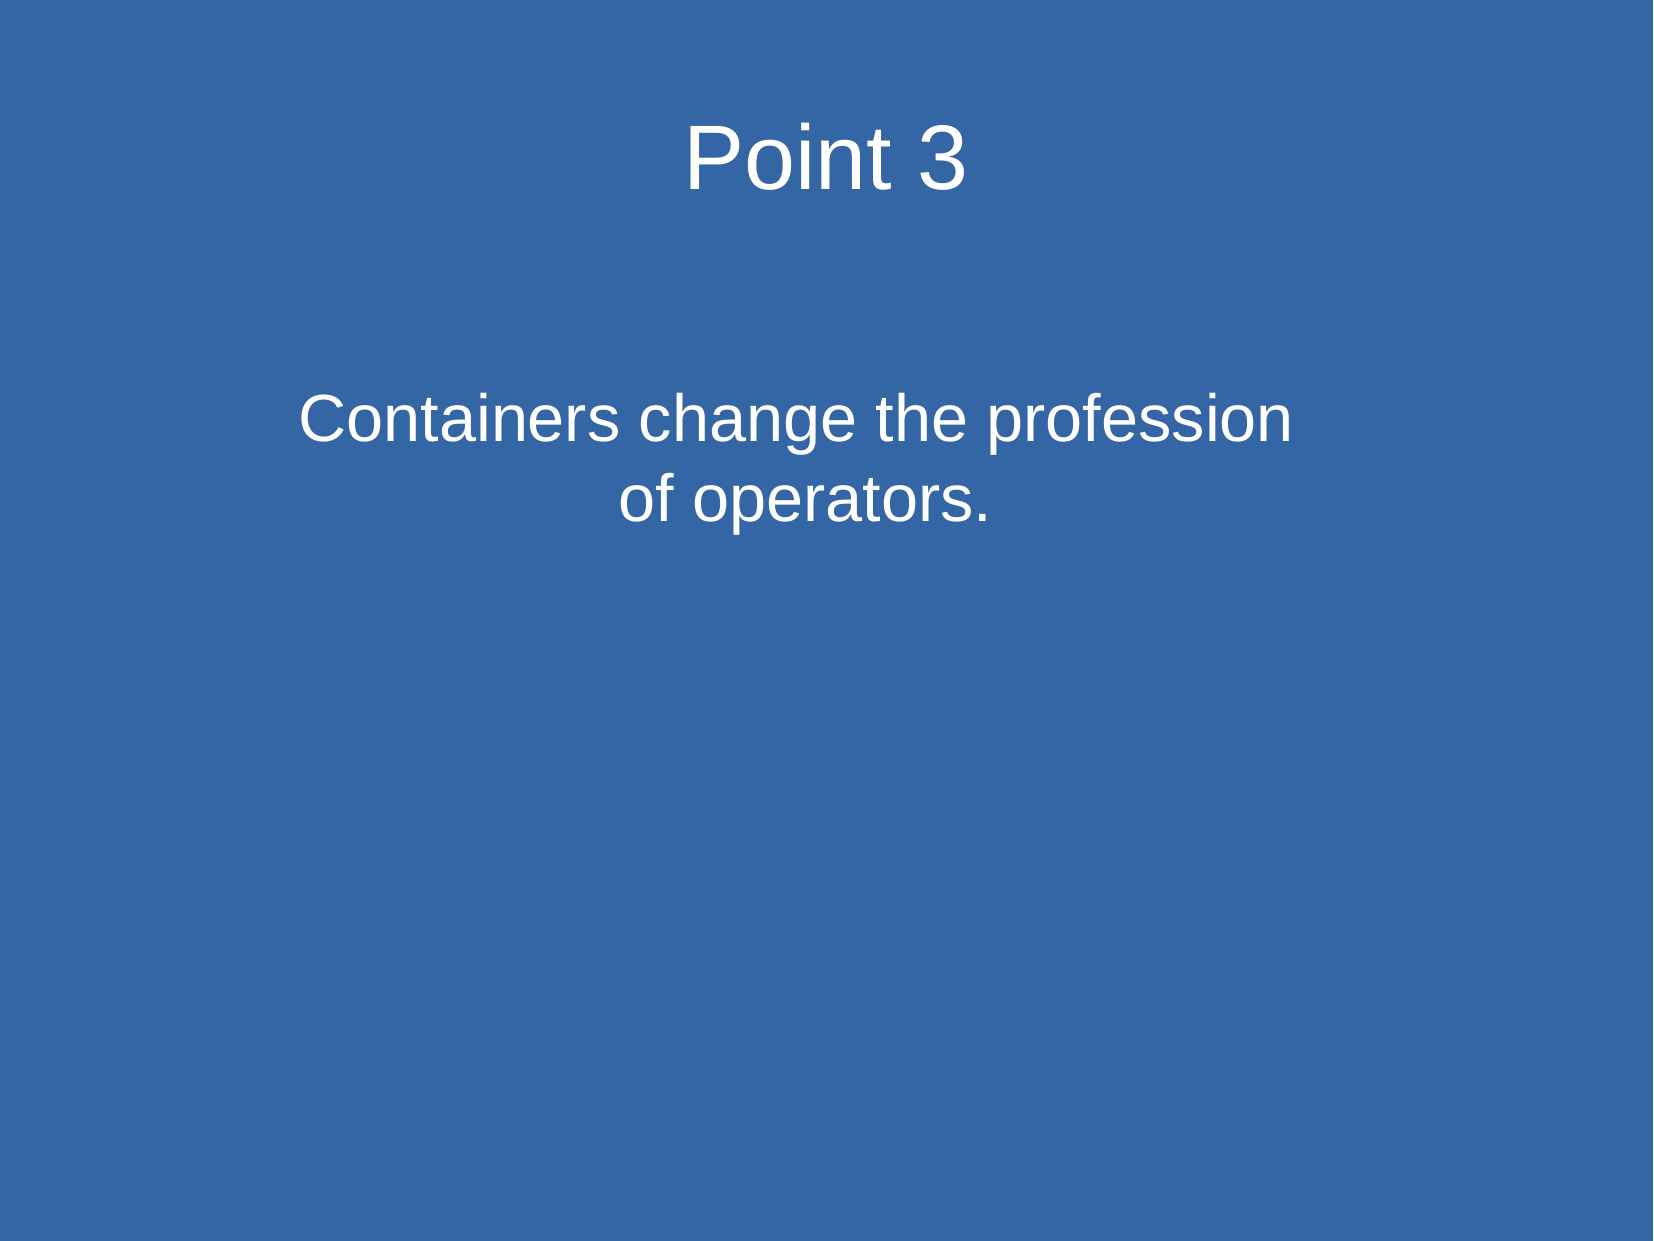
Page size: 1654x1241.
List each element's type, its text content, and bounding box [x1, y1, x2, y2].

text_box Containers change the profession of operators. [75, 375, 1537, 860]
text_box Point 3 [82, 49, 1570, 257]
